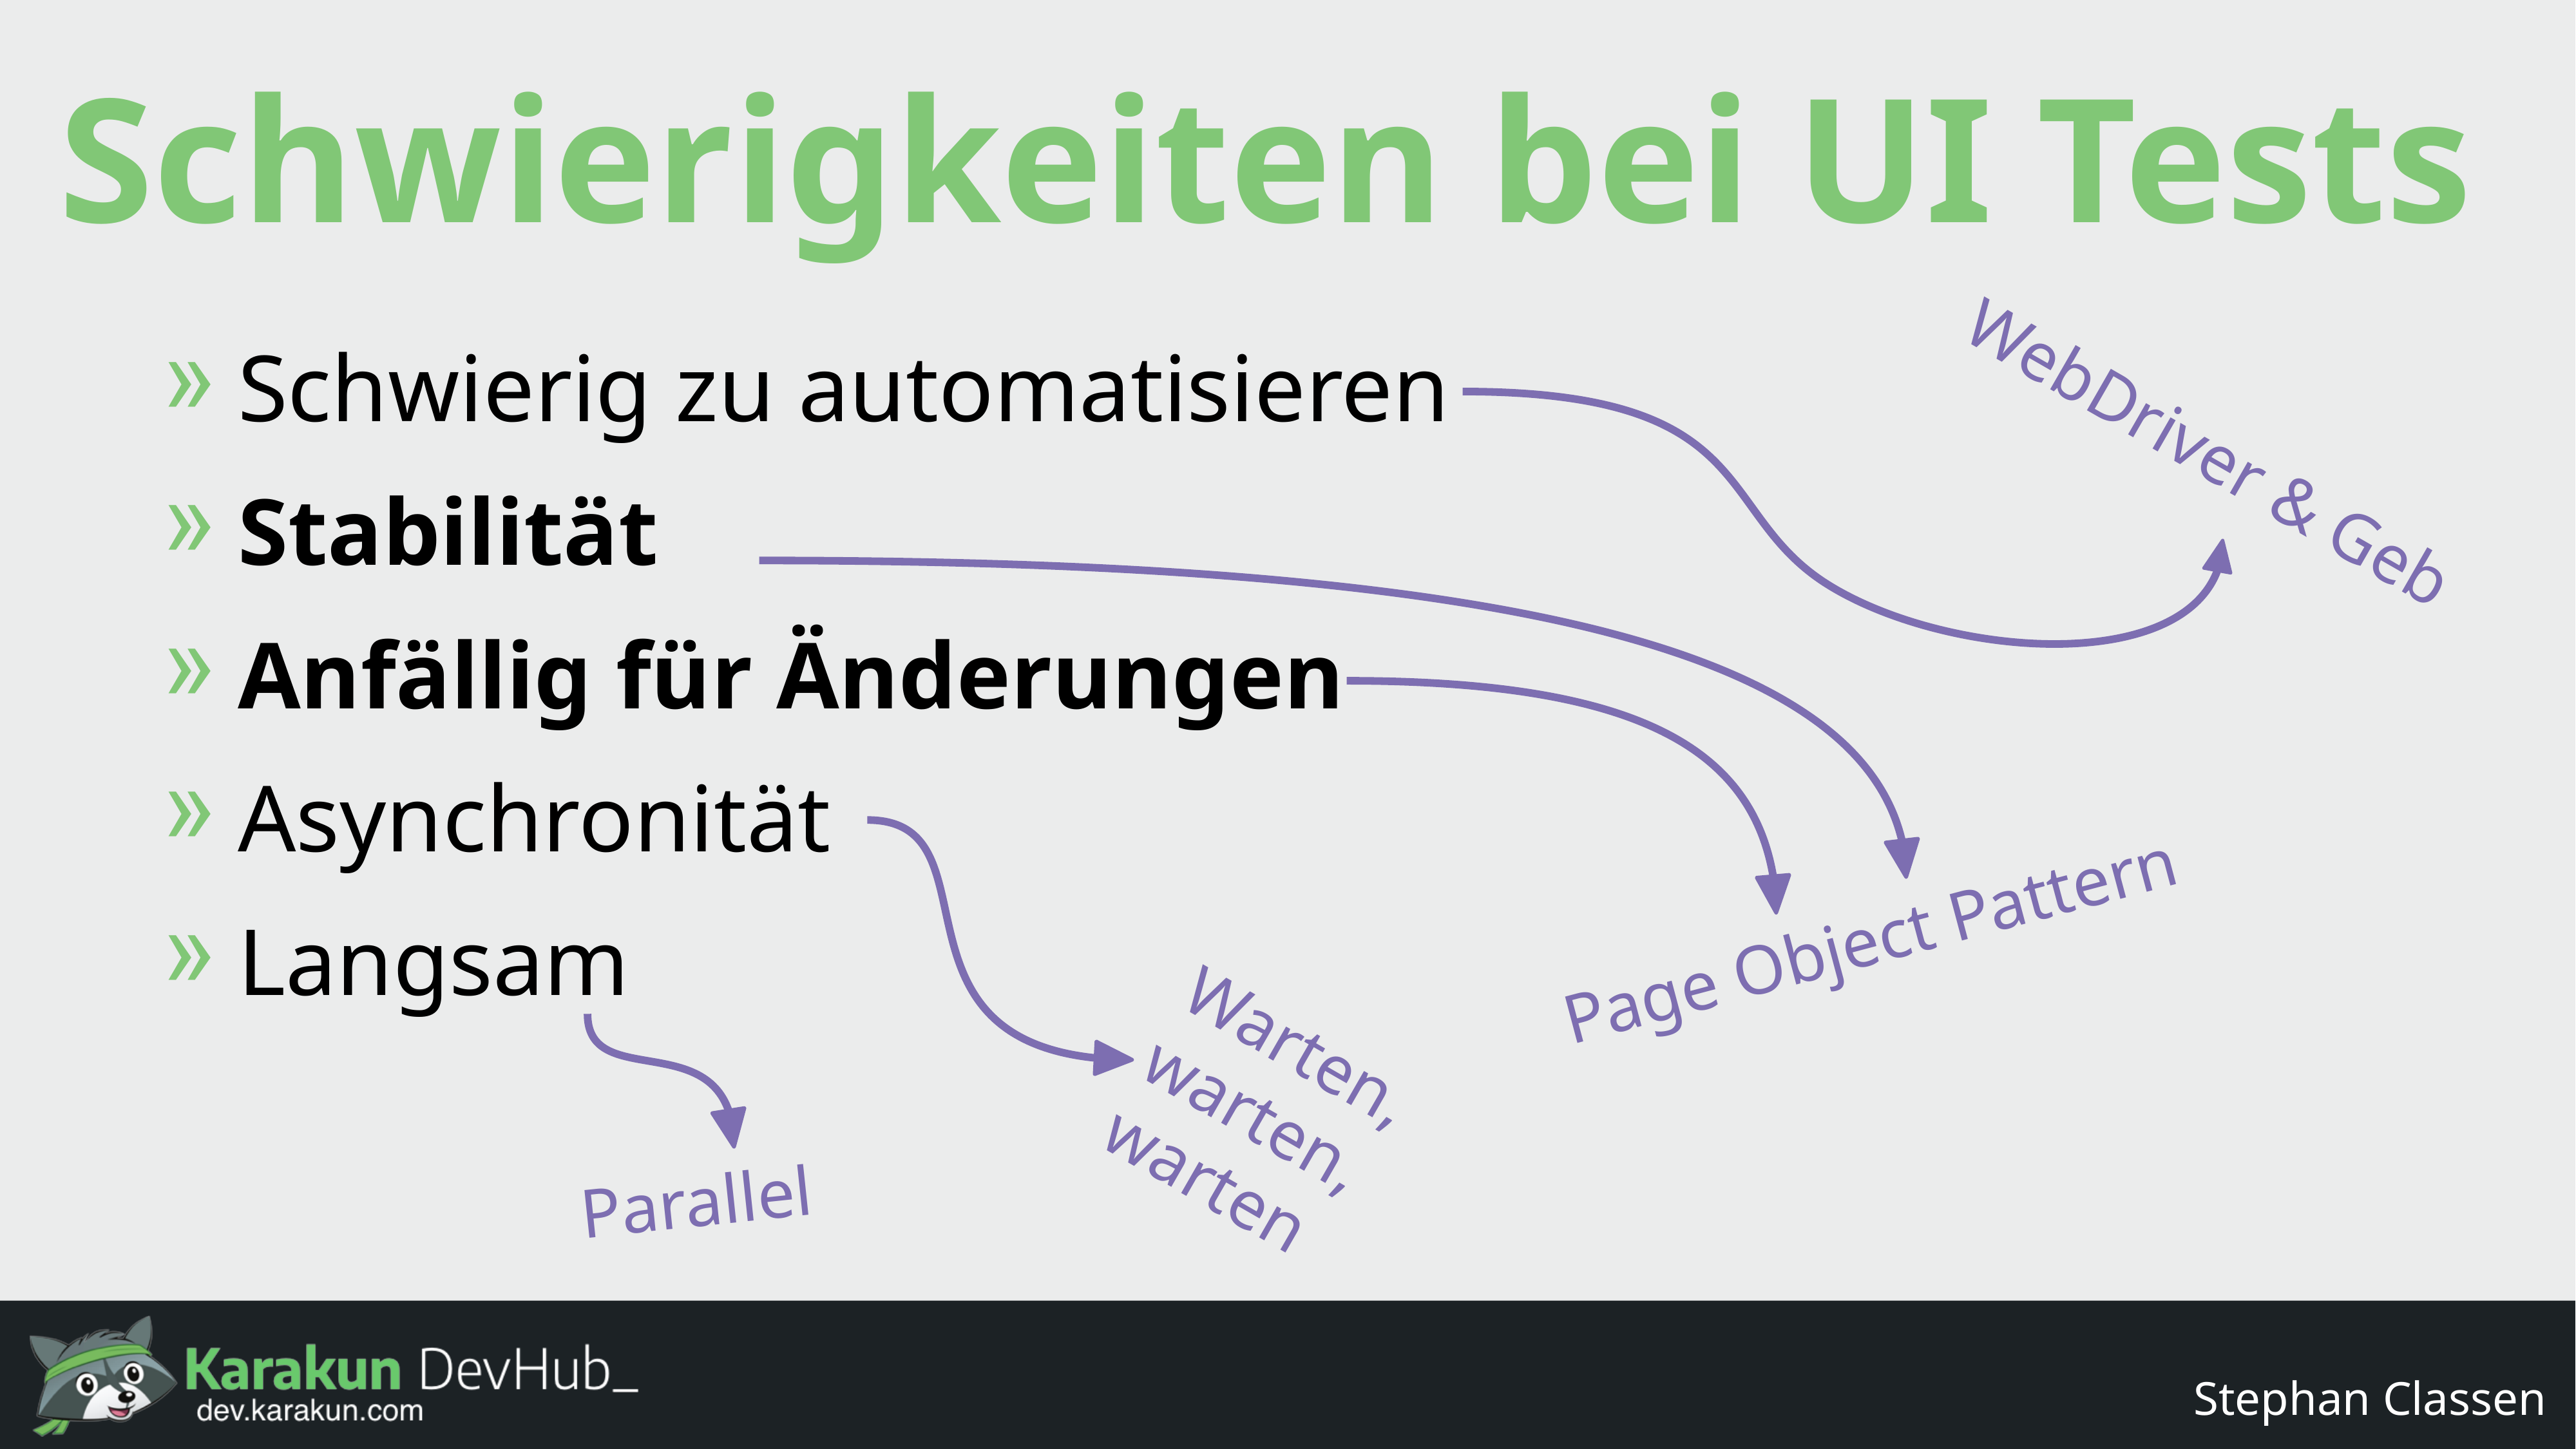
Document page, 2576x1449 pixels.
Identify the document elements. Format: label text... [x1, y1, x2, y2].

text_box Parallel [564, 1130, 917, 1282]
picture [30, 1316, 647, 1437]
text_box Warten, warten, warten [1062, 936, 1860, 1449]
text_box Schwierigkeiten bei UI Tests [49, 34, 2523, 259]
text_box Schwierig zu automatisieren Stabilität Anfällig für Änderungen Asynchronität Langsam [2077, 319, 2496, 562]
text_box Page Object Pattern [1541, 781, 2302, 1089]
text_box WebDriver & Geb [1929, 268, 2575, 709]
text_box Schwierig zu automatisieren Stabilität Anfällig für Änderungen Asynchronität Langsam [152, 319, 2496, 1233]
text_box [0, 1300, 1521, 1449]
text_box Stephan Classen [1795, 1361, 2557, 1434]
text_box [1782, 1300, 2575, 1449]
